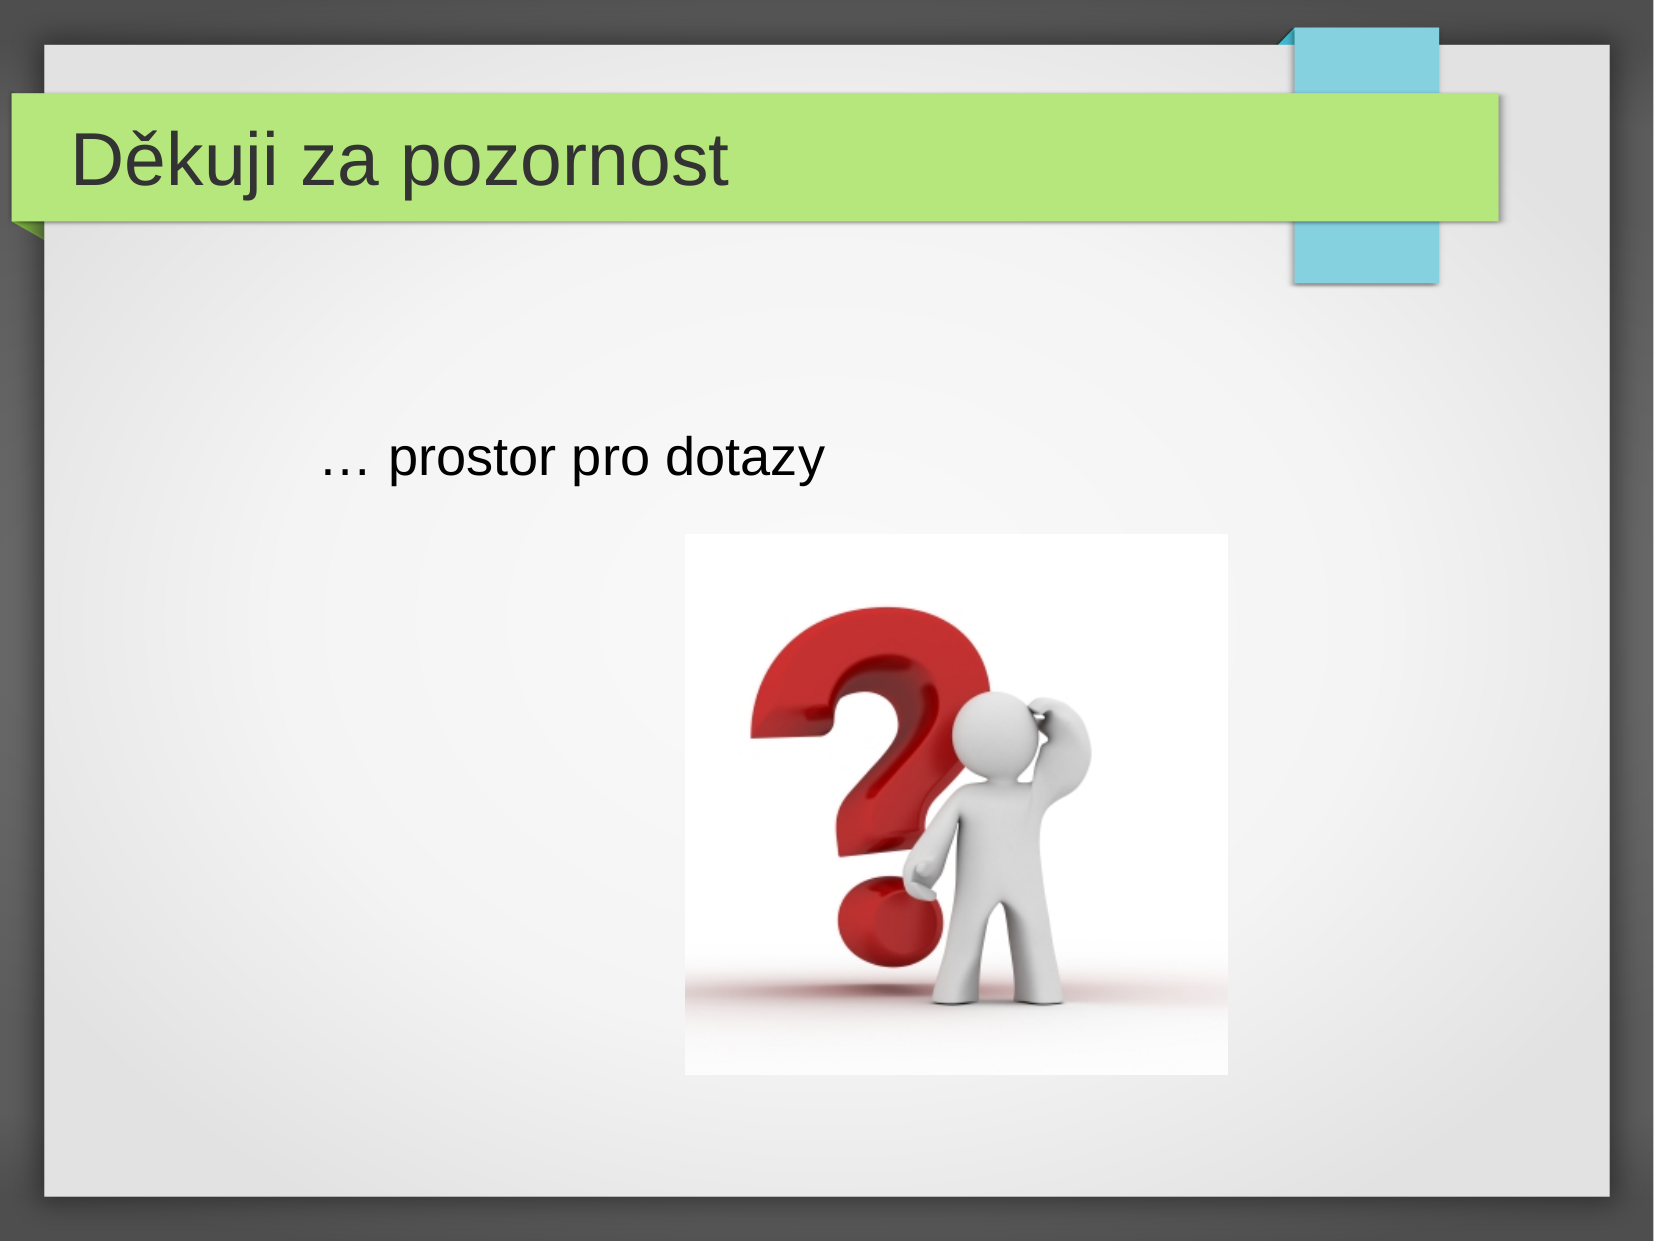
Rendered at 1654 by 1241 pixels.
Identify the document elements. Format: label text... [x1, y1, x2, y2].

list … prostor pro dotazy [318, 426, 886, 520]
title Děkuji za pozornost [70, 106, 1229, 213]
picture [0, 0, 1654, 1241]
